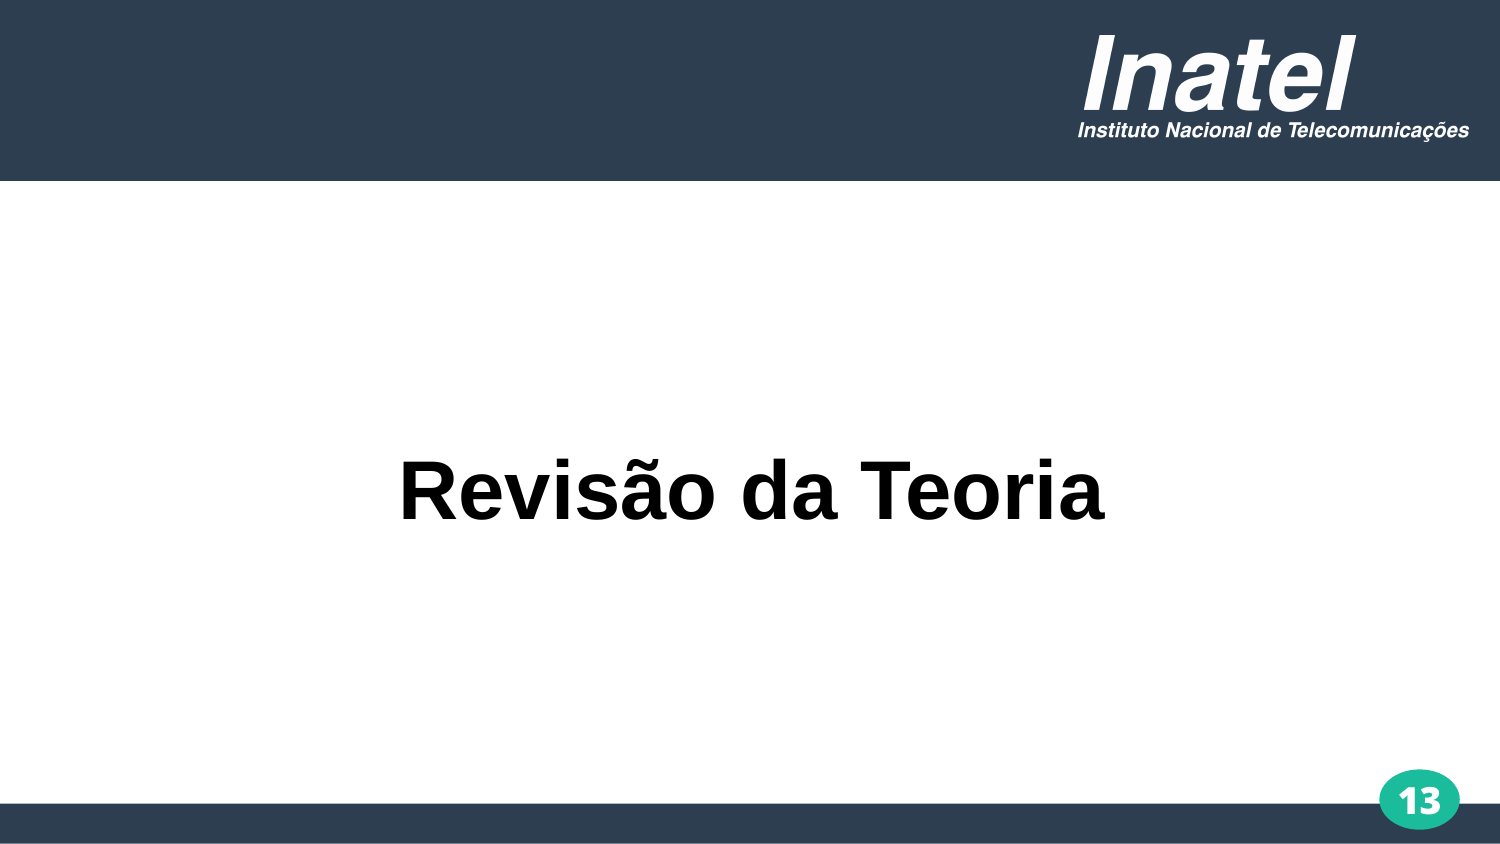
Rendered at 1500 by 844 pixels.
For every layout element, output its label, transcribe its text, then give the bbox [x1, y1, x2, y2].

picture [1078, 35, 1469, 142]
text_box Revisão da Teoria [11, 191, 1489, 792]
